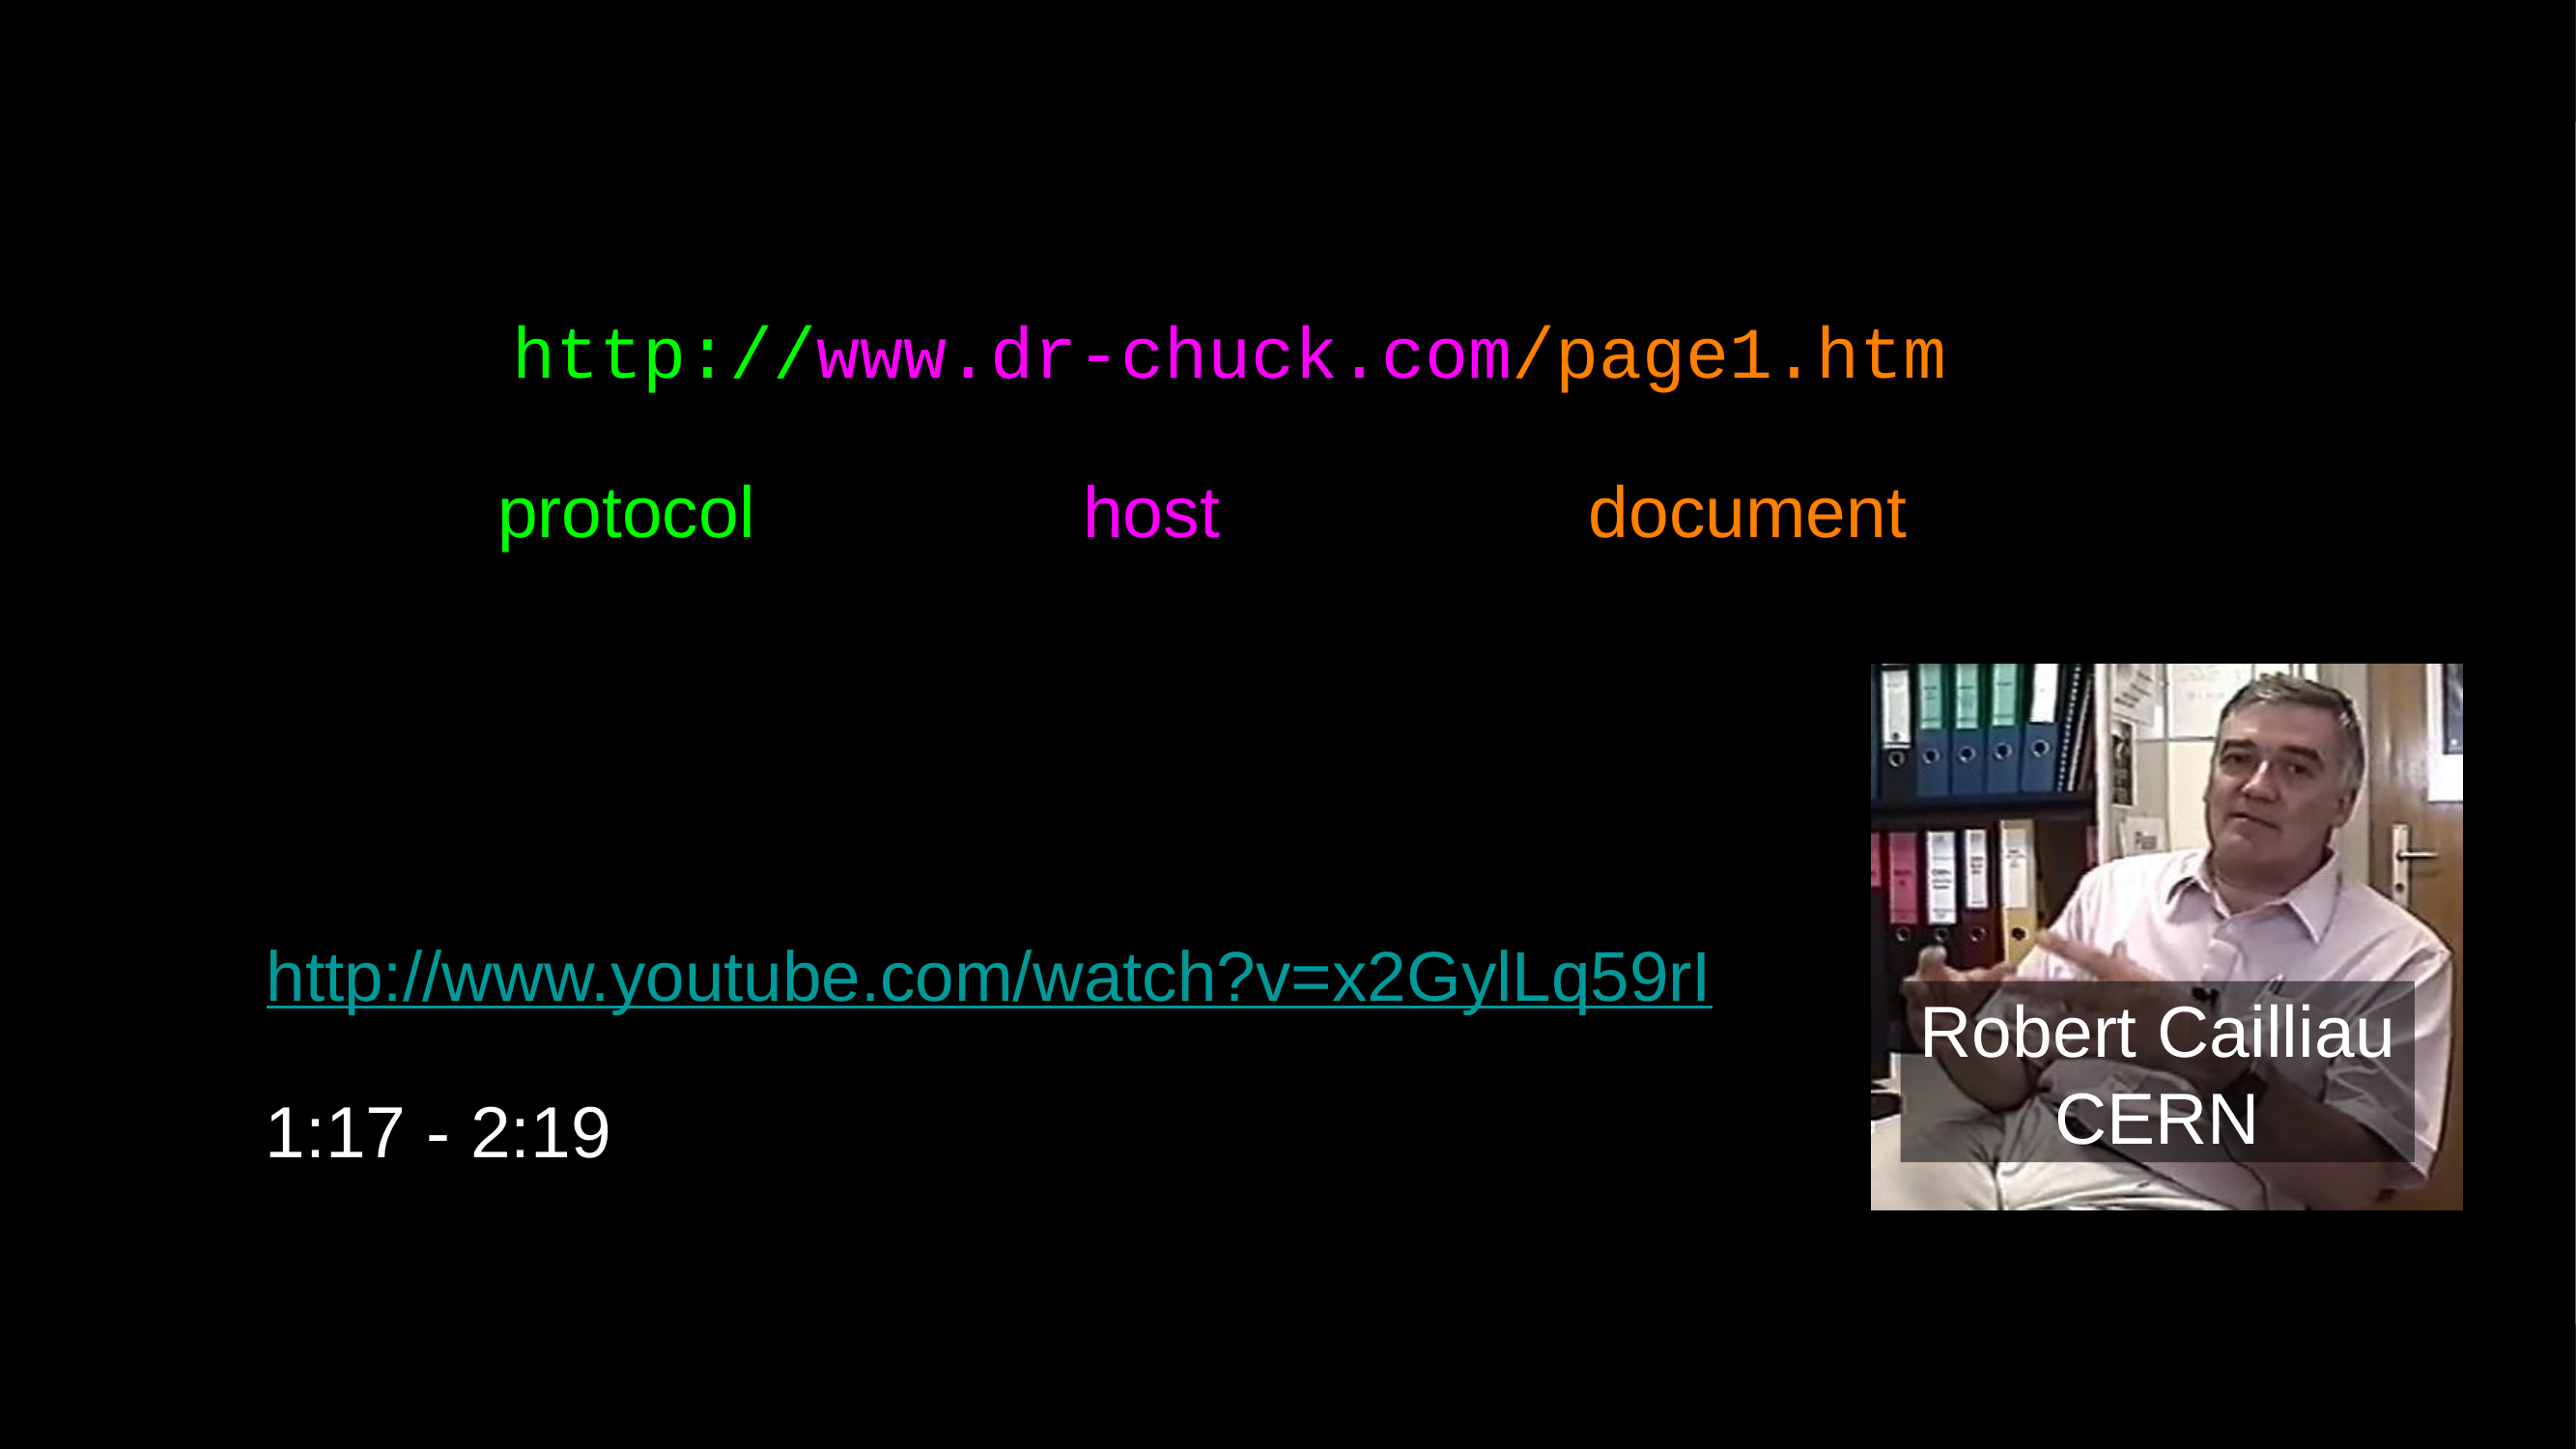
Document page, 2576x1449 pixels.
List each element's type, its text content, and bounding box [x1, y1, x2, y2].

text_box protocol [490, 458, 763, 557]
text_box document [1556, 458, 1939, 557]
text_box Robert Cailliau CERN [1900, 980, 2415, 1163]
picture [1871, 664, 2463, 1211]
text_box http://www.youtube.com/watch?v=x2GylLq59rI [232, 924, 1747, 1022]
text_box host [1078, 458, 1225, 557]
text_box http://www.dr-chuck.com/page1.htm [503, 298, 1957, 401]
text_box 1:17 - 2:19 [263, 1079, 614, 1179]
